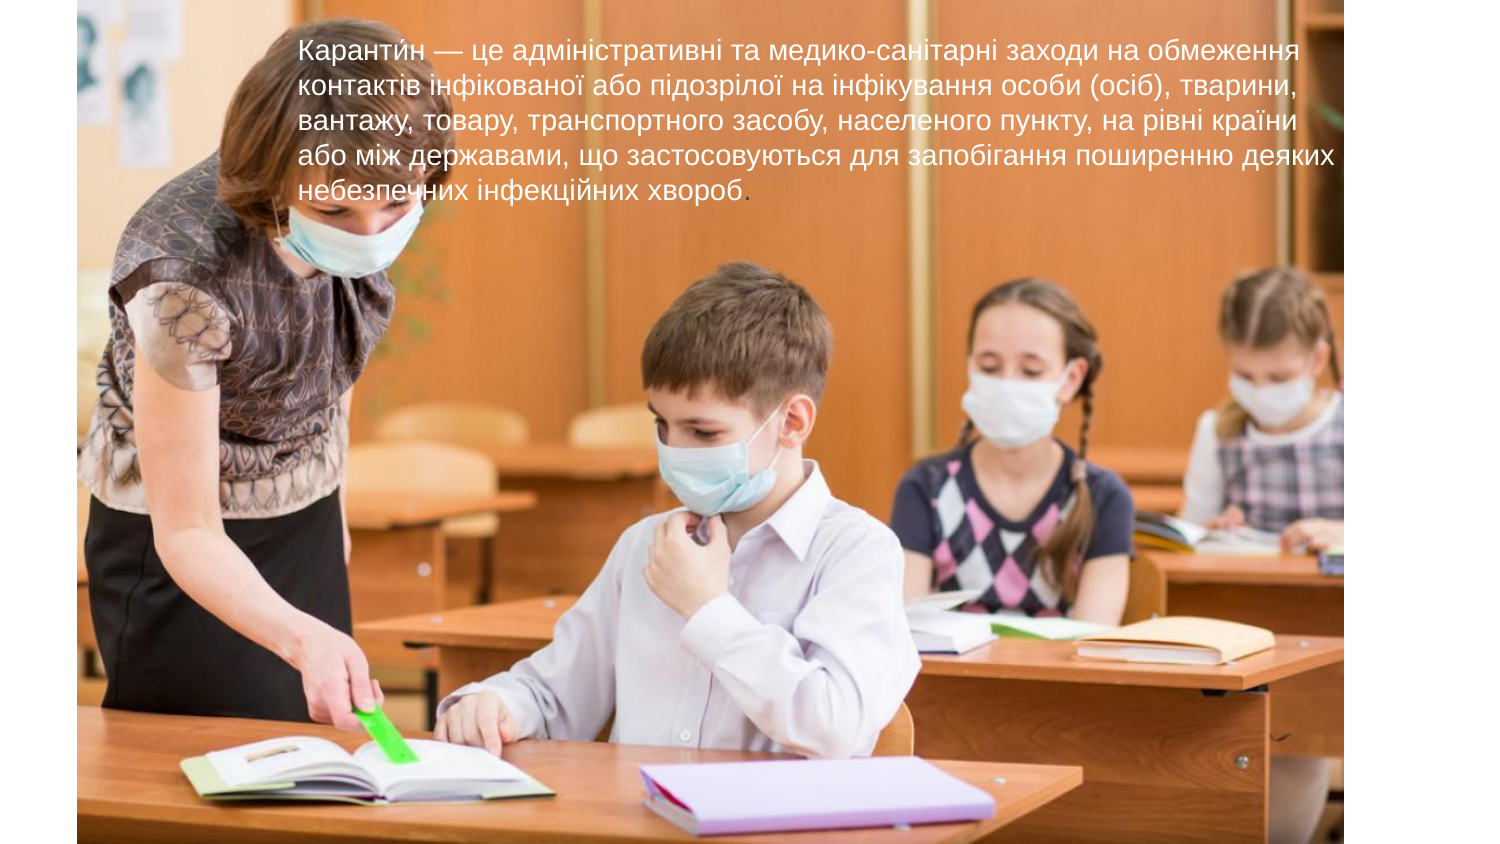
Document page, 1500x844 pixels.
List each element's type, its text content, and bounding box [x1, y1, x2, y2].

picture [77, 0, 1344, 844]
text_box Каранти́н — це адміністративні та медико-санітарні заходи на обмеження контактів інфікованої або підозрілої на інфікування особи (осіб), тварини, вантажу, товару, транспортного засобу, населеного пункту, на рівні країни або між державами, що застосовуються для запобігання поширенню деяких небезпечних інфекційних хвороб. [282, 16, 1365, 300]
